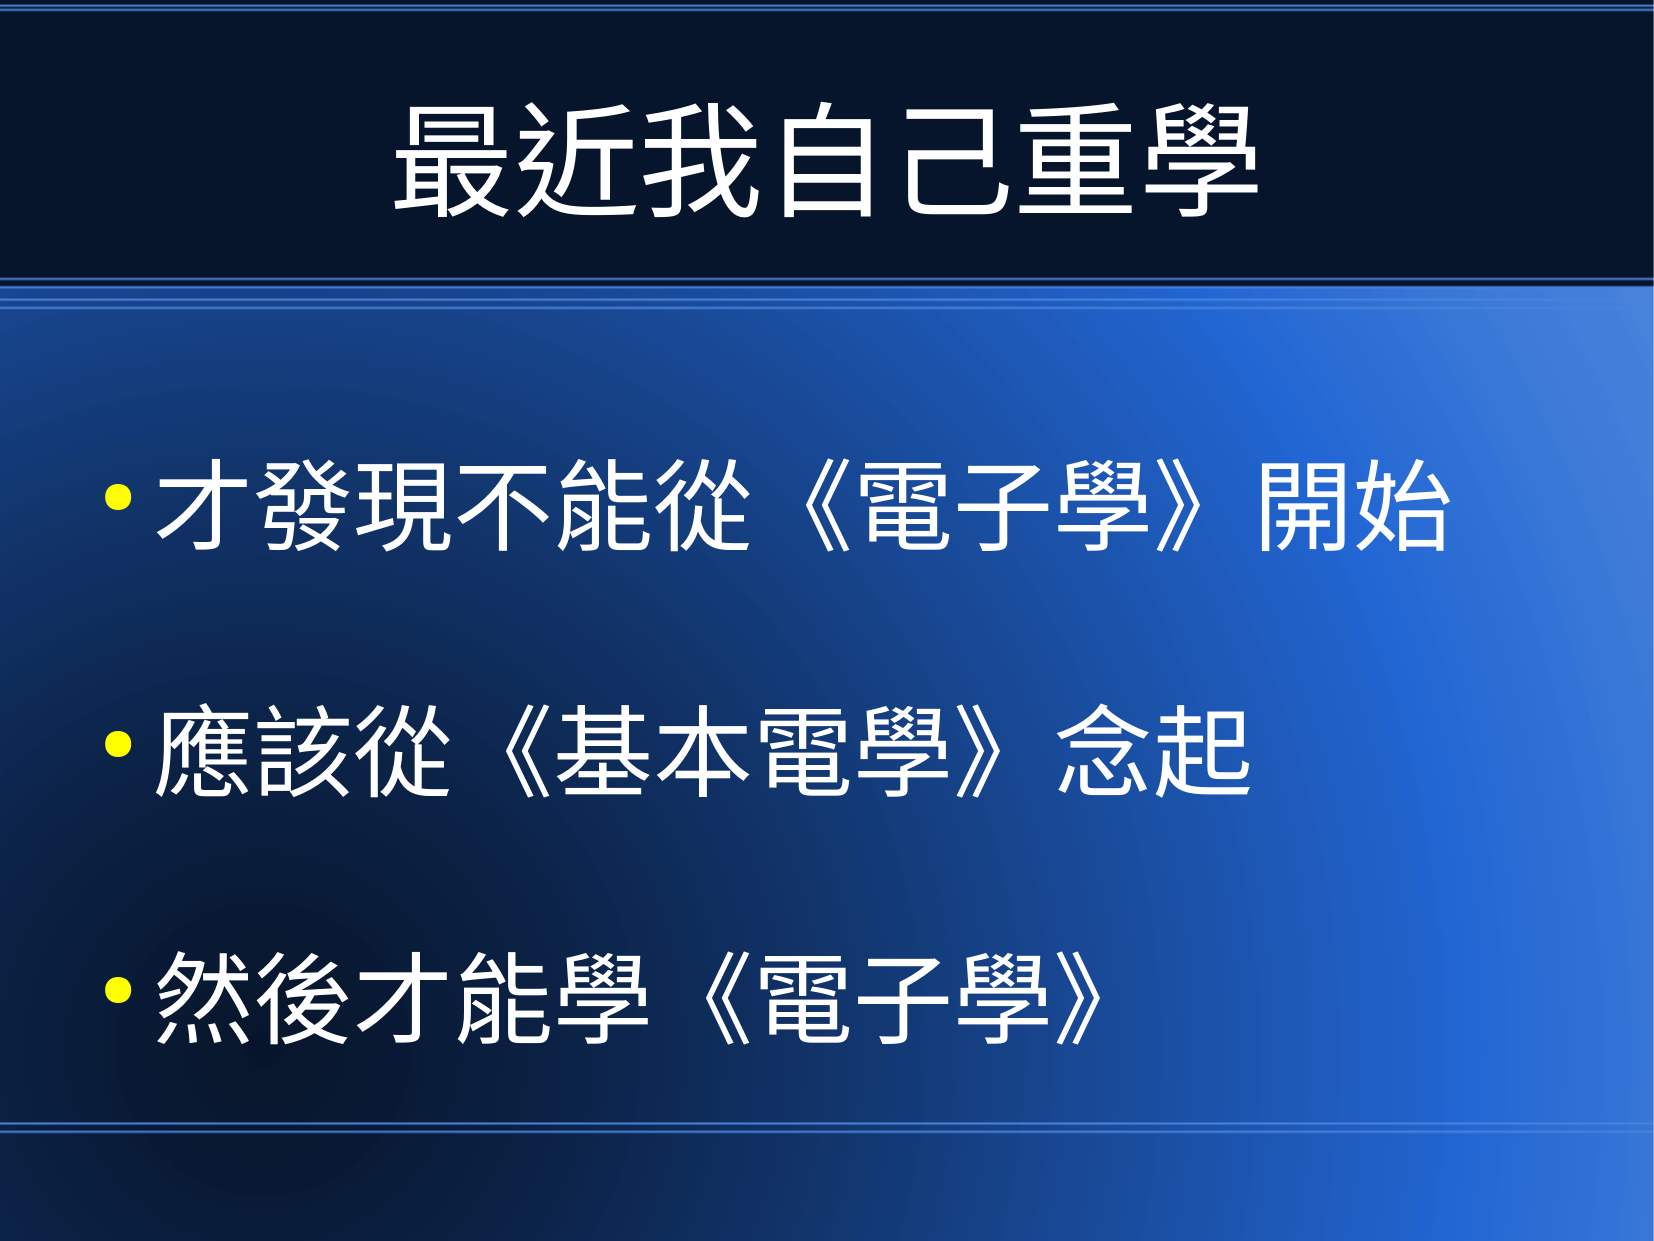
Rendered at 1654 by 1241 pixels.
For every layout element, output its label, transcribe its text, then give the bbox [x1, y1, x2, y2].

title 最近我自己重學 [82, 49, 1571, 257]
list 才發現不能從《電子學》開始 應該從《基本電學》念起 然後才能學《電子學》 [82, 355, 1571, 1241]
picture [0, 0, 1654, 1241]
